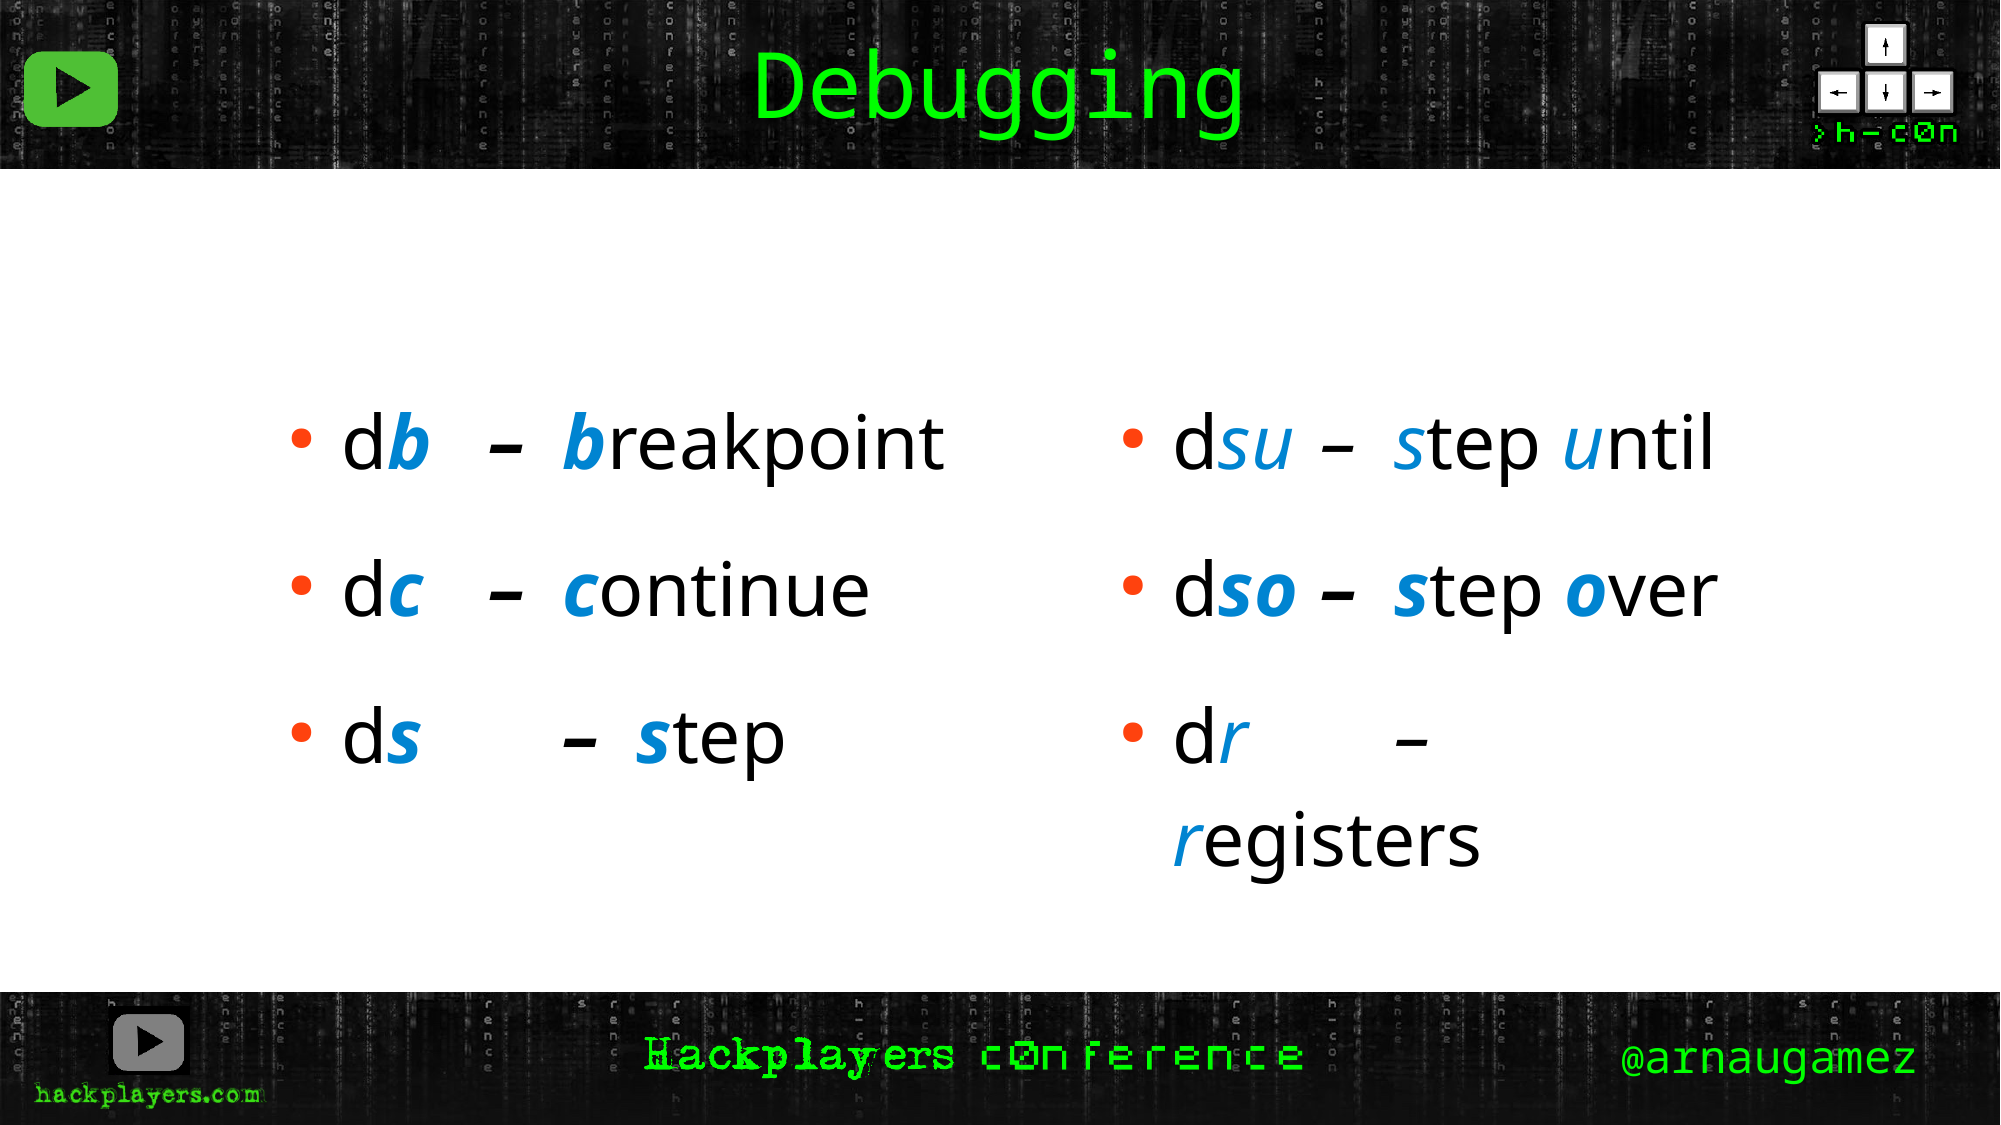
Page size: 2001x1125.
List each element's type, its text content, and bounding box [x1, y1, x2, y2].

picture [0, 992, 2000, 1125]
picture [0, 0, 2000, 169]
list dsu – step until dso – step over dr – registers [1101, 388, 1777, 855]
title Debugging [256, 0, 1745, 166]
list db – breakpoint dc – continue ds – step [270, 388, 1021, 854]
